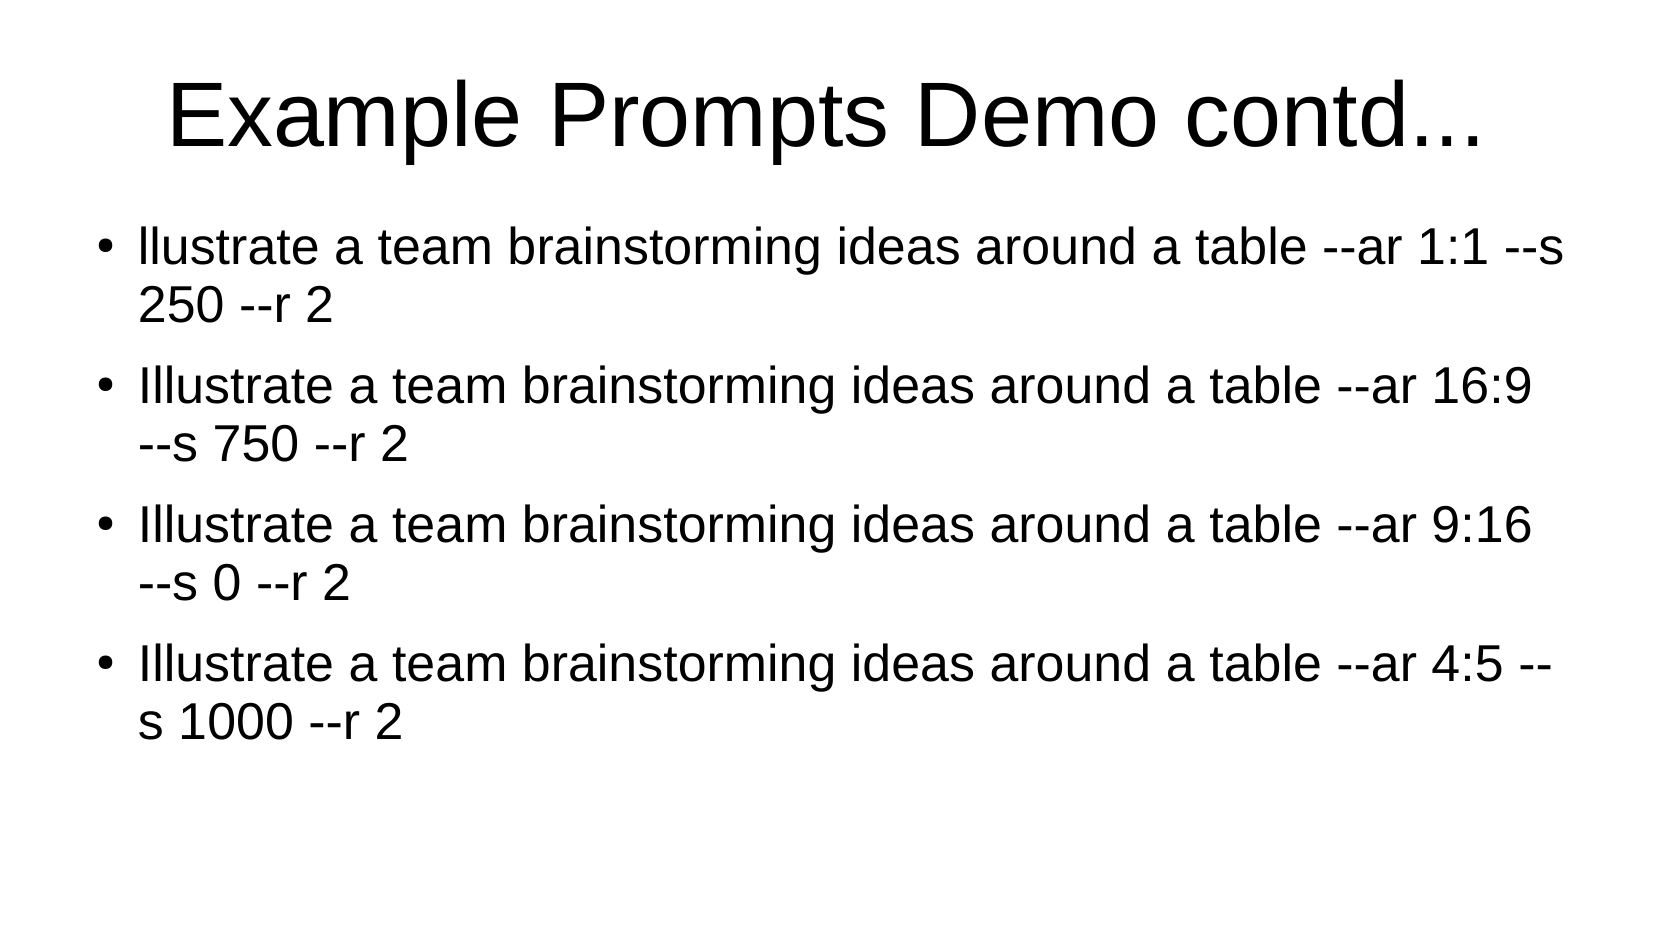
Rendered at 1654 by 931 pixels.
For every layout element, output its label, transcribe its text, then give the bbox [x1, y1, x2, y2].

title Example Prompts Demo contd... [82, 37, 1571, 193]
list llustrate a team brainstorming ideas around a table --ar 1:1 --s 250 --r 2 Illustrate a team brainstorming ideas around a table --ar 16:9 --s 750 --r 2 Illustrate a team brainstorming ideas around a table --ar 9:16 --s 0 --r 2 Illustrate a team brainstorming ideas around a table --ar 4:5 --s 1000 --r 2 [82, 217, 1571, 758]
